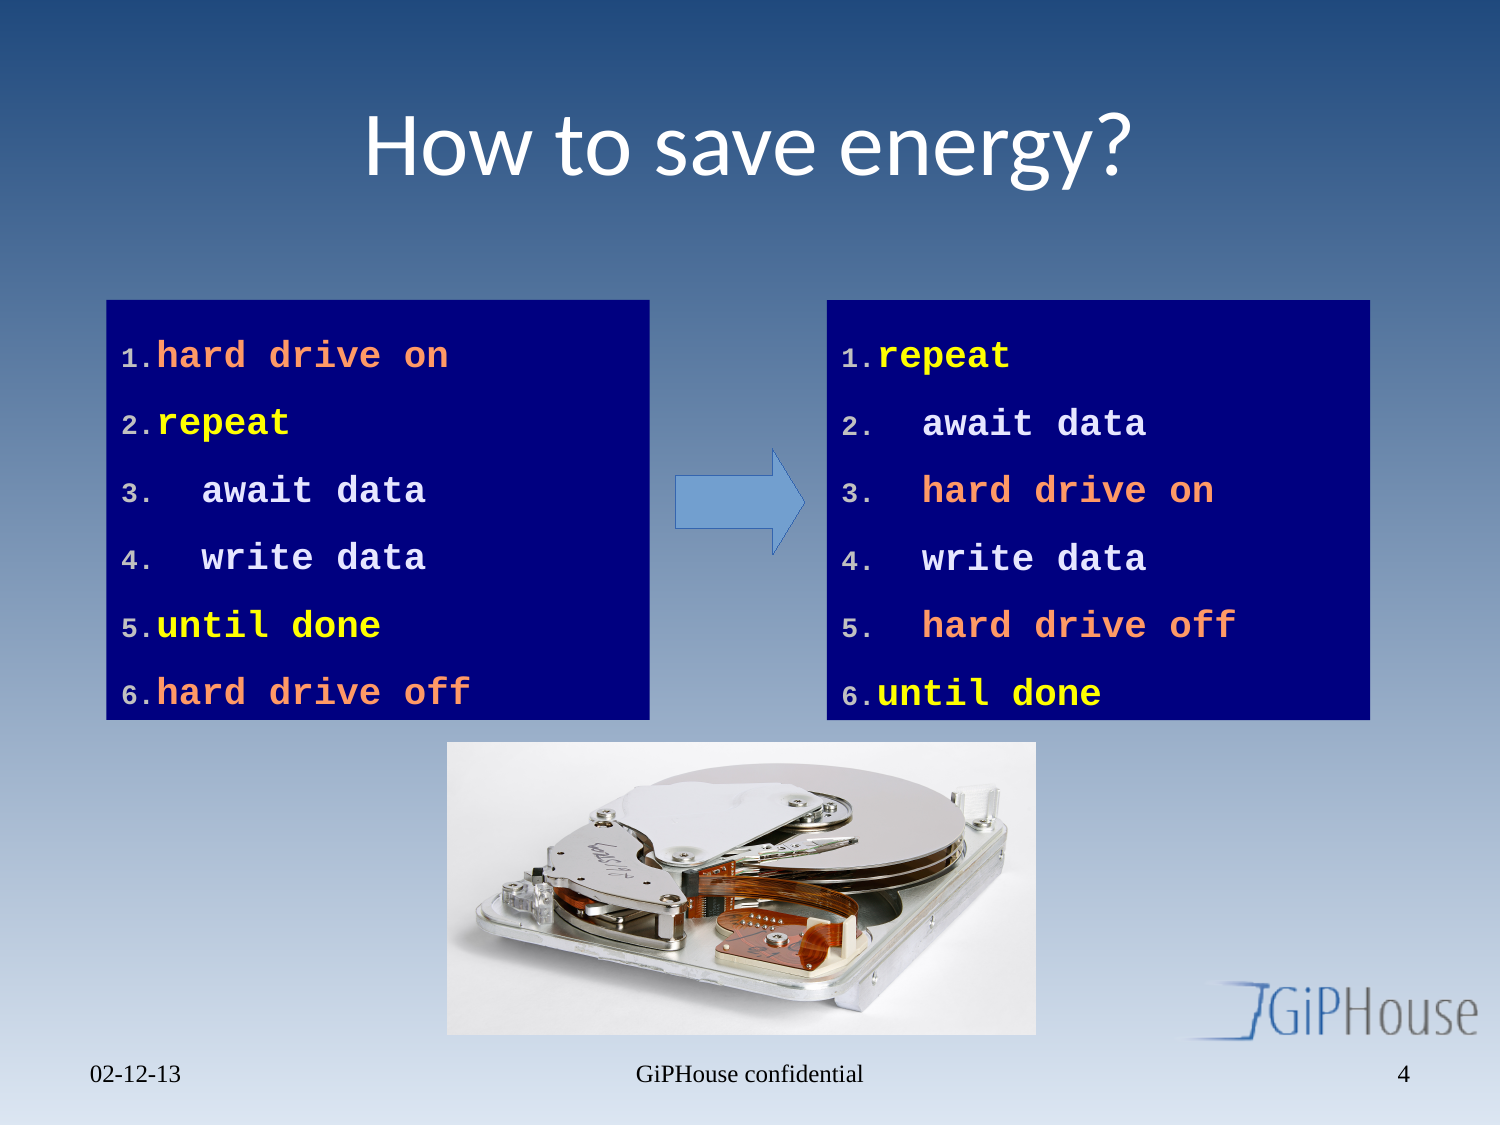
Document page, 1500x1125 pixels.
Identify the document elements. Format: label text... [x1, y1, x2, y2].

text_box repeat await data hard drive on write data hard drive off until done [826, 300, 1371, 721]
text_box 02-12-13 [74, 1042, 426, 1103]
picture [1137, 937, 1482, 1086]
text_box GiPHouse confidential [512, 1042, 988, 1103]
picture [447, 742, 1036, 1036]
title How to save energy? [75, 45, 1426, 233]
text_box hard drive on repeat await data write data until done hard drive off [106, 299, 650, 720]
text_box [675, 448, 805, 555]
text_box <number> [1074, 1042, 1426, 1103]
